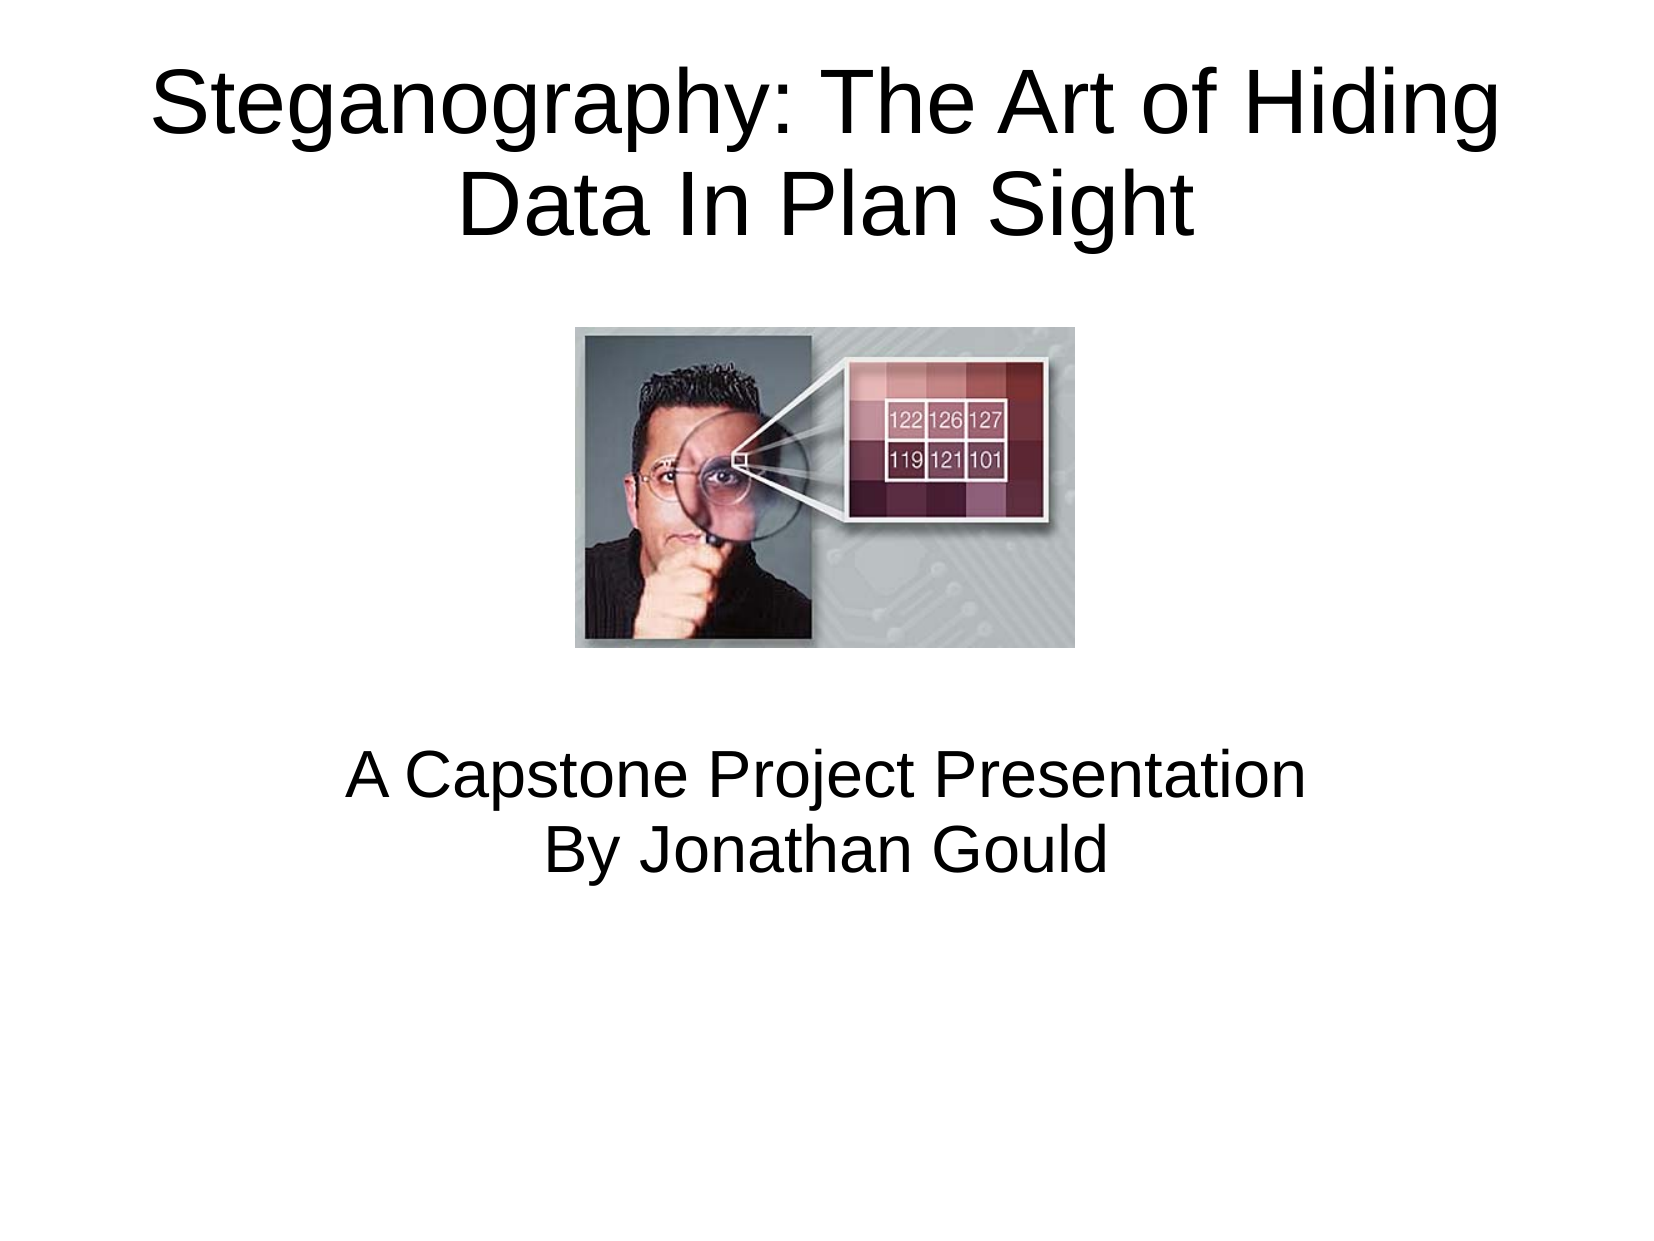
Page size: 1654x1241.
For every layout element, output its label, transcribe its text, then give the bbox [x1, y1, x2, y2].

subtitle A Capstone Project Presentation By Jonathan Gould [82, 290, 1571, 1109]
picture [575, 327, 1075, 648]
title Steganography: The Art of Hiding Data In Plan Sight [82, 49, 1571, 257]
